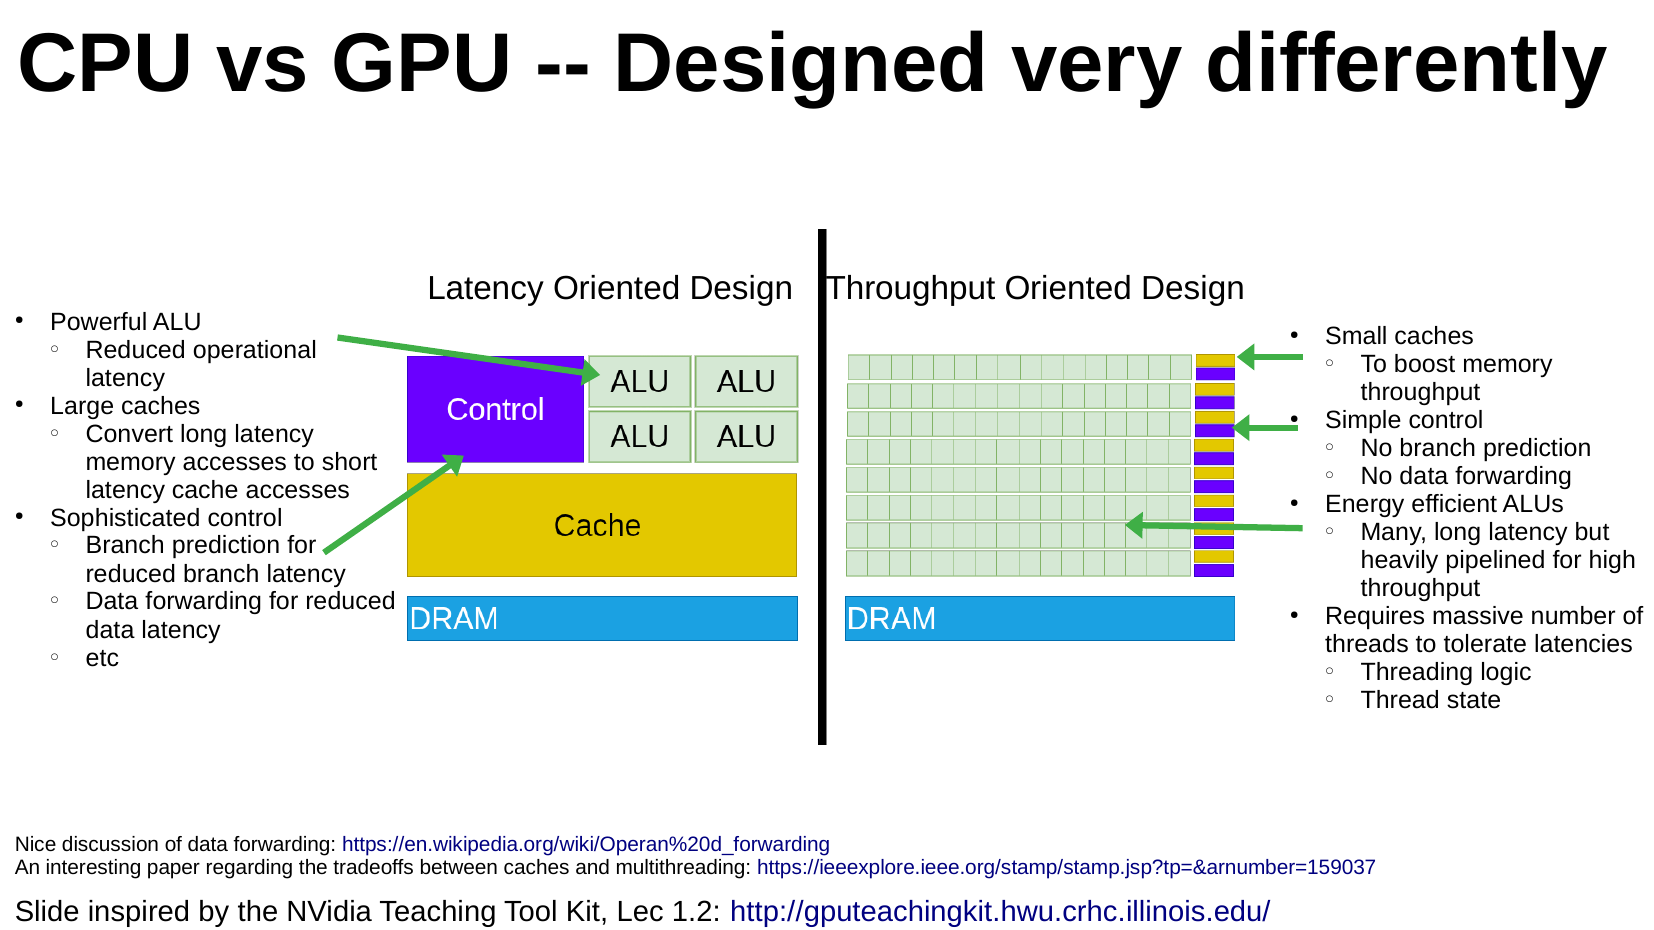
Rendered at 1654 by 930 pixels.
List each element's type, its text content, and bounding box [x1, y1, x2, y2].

text_box Latency Oriented Design [412, 262, 863, 324]
text_box Small caches To boost memory throughput Simple control No branch prediction No data forwarding Energy efficient ALUs Many, long latency but heavily pipelined for high throughput Requires massive number of threads to tolerate latencies Threading logic Thread state [1275, 314, 1653, 765]
text_box Throughput Oriented Design [810, 262, 1261, 315]
text_box Powerful ALU Reduced operational latency Large caches Convert long latency memory accesses to short latency cache accesses Sophisticated control Branch prediction for reduced branch latency Data forwarding for reduced data latency etc [0, 300, 413, 825]
picture [407, 224, 1235, 300]
text_box Nice discussion of data forwarding: https://en.wikipedia.org/wiki/Operan%20d_forwarding An interesting paper regarding the tradeoffs between caches and multithreading: https://ieeexplore.ieee.org/stamp/stamp.jsp?tp=&arnumber=159037 [0, 825, 1538, 897]
title CPU vs GPU -- Designed very differently [0, 12, 1651, 113]
text_box Slide inspired by the NVidia Teaching Tool Kit, Lec 1.2: http://gputeachingkit.hwu.crhc.illinois.edu/ [0, 897, 1426, 930]
picture [413, 315, 1235, 751]
